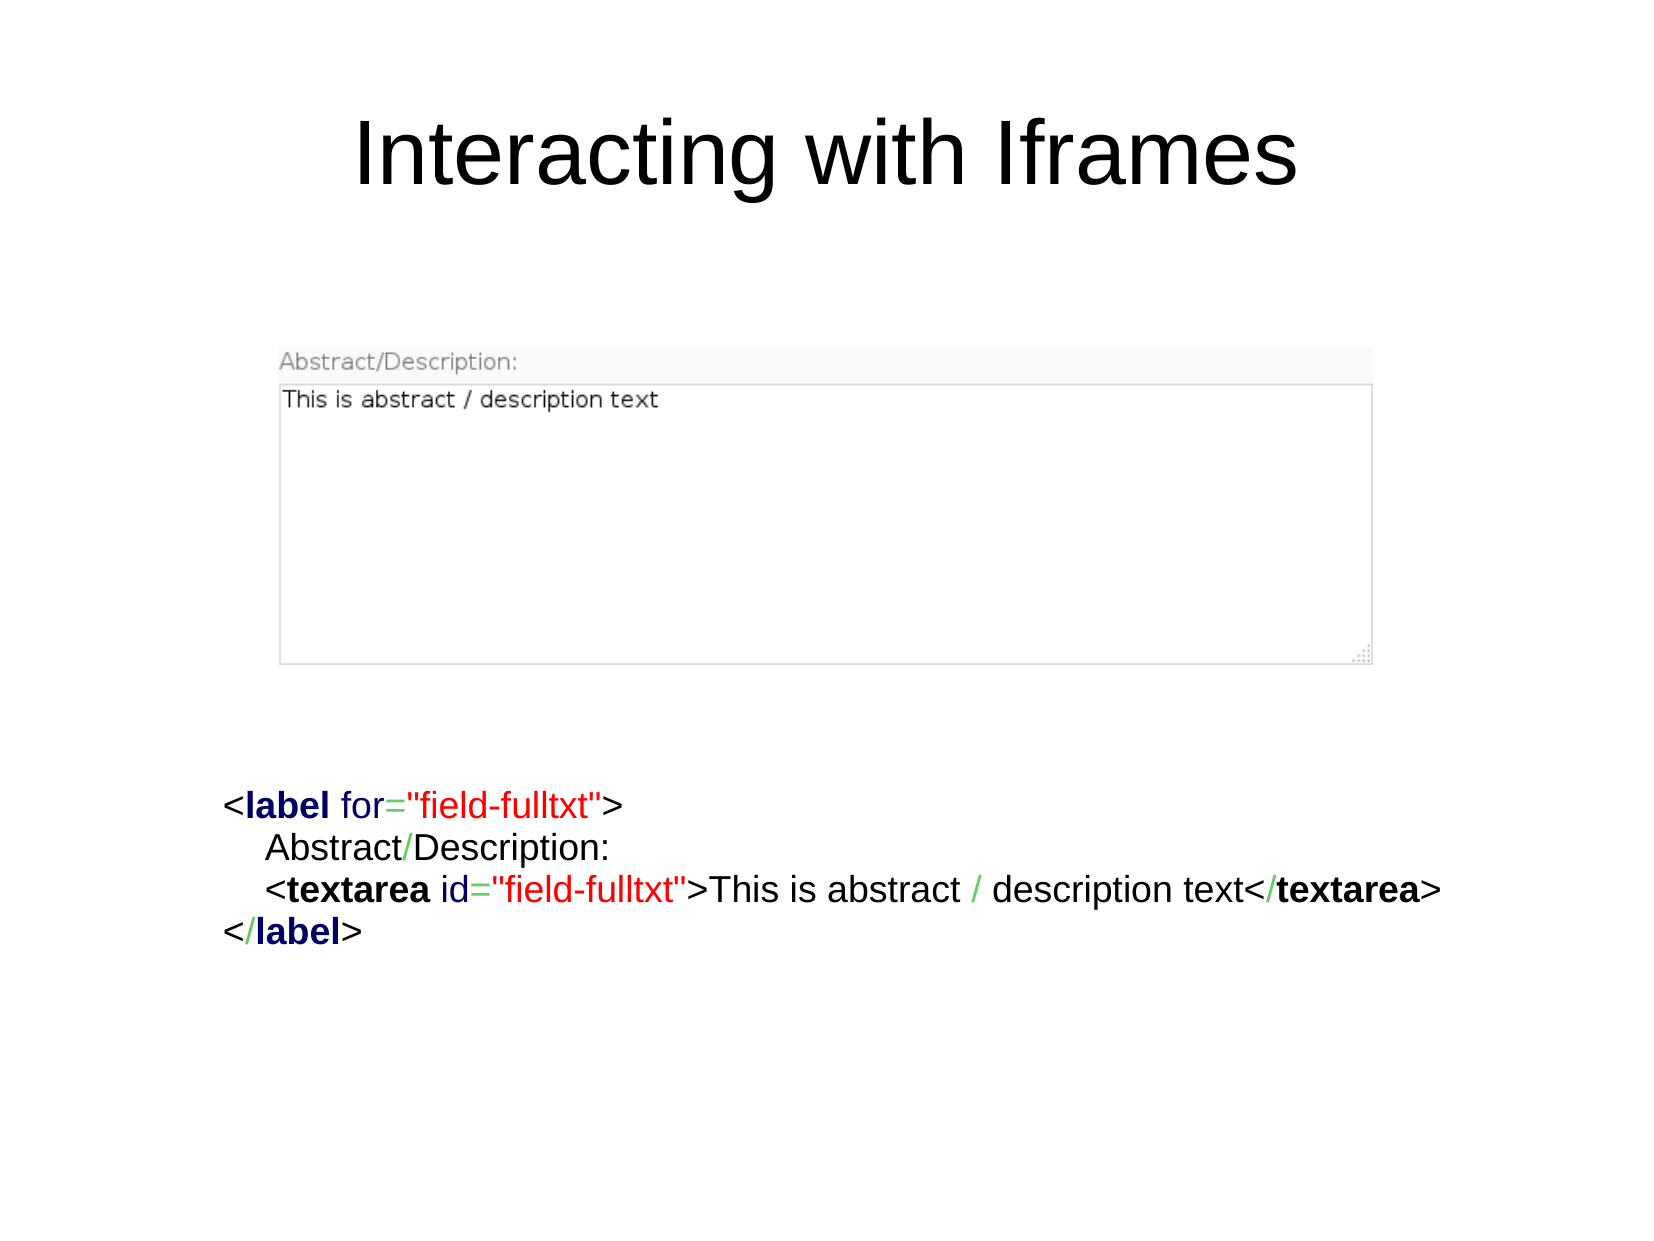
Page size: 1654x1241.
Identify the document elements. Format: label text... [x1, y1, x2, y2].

title Interacting with Iframes [82, 49, 1571, 257]
picture [278, 348, 1373, 665]
text_box <label for="field-fulltxt"> Abstract/Description: <textarea id="field-fulltxt">This is abstract / description text</textarea> </label> [208, 777, 1457, 1003]
